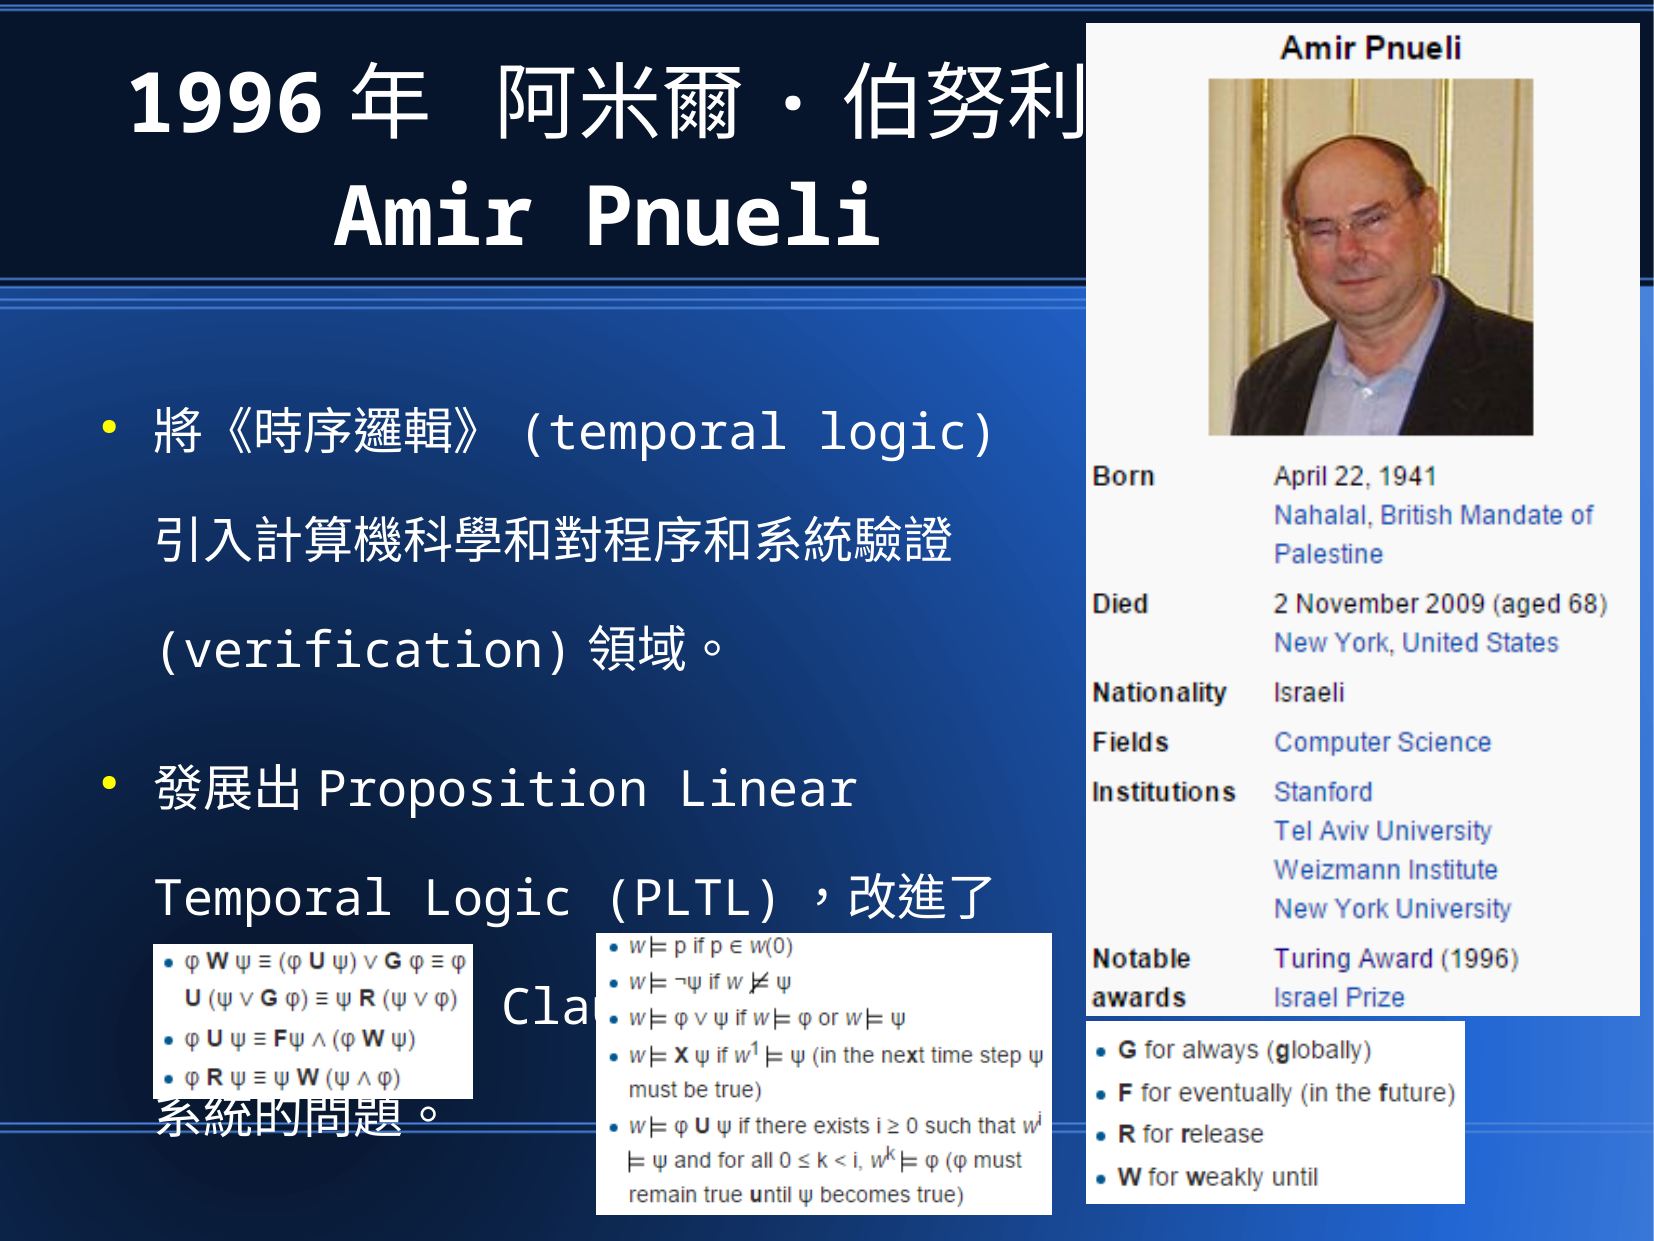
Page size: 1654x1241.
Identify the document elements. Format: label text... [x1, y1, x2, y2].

title 1996年 阿米爾·伯努利 Amir Pnueli [82, 2, 1134, 303]
list 將《時序邏輯》(temporal logic) 引入計算機科學和對程序和系統驗證(verification)領域。 發展出Proposition Linear Temporal Logic (PLTL)，改進了1951年Horn Clause 不能描述時序系統的問題。 [82, 355, 1063, 1170]
picture [0, 0, 1654, 1241]
